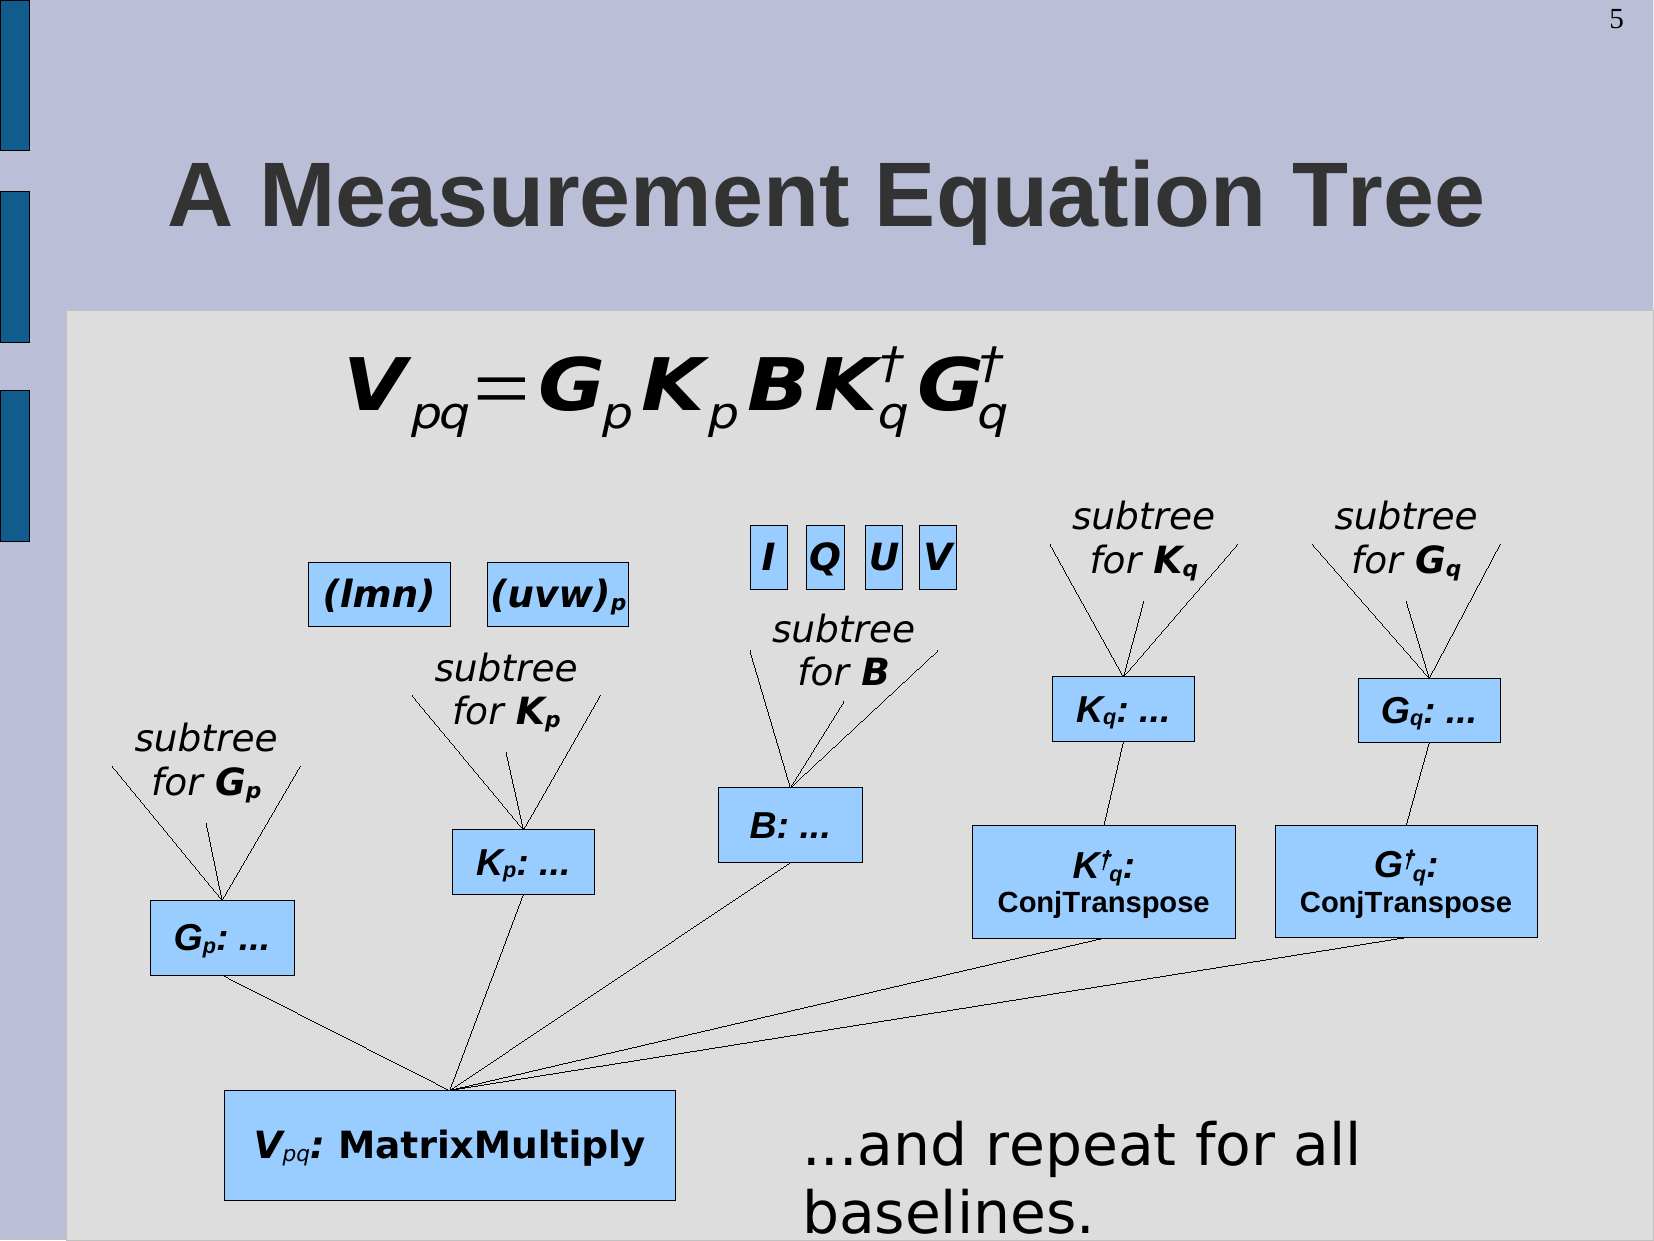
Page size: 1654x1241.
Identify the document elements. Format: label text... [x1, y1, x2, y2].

text_box U [865, 525, 903, 590]
text_box subtree for B [750, 600, 938, 702]
text_box G†q: ConjTranspose [1275, 825, 1538, 938]
text_box B: ... [718, 787, 863, 863]
text_box Gp: ... [150, 900, 295, 976]
text_box (uvw)p [487, 562, 629, 627]
text_box Q [806, 525, 845, 590]
title A Measurement Equation Tree [121, 91, 1534, 299]
text_box ...and repeat for all baselines. [787, 1104, 1613, 1201]
text_box subtree for Gq [1312, 487, 1501, 602]
text_box (lmn) [308, 562, 451, 627]
text_box subtree for Kq [1050, 487, 1238, 602]
text_box Gq: ... [1358, 678, 1501, 743]
text_box K†q: ConjTranspose [972, 825, 1236, 939]
text_box I [750, 525, 788, 590]
text_box V [919, 525, 957, 590]
text_box subtree for Kp [412, 639, 601, 753]
text_box subtree for Gp [112, 709, 301, 824]
text_box Vpq: MatrixMultiply [224, 1090, 676, 1201]
text_box Kp: ... [452, 829, 595, 895]
chart [337, 337, 1013, 439]
text_box Kq: ... [1052, 676, 1195, 742]
